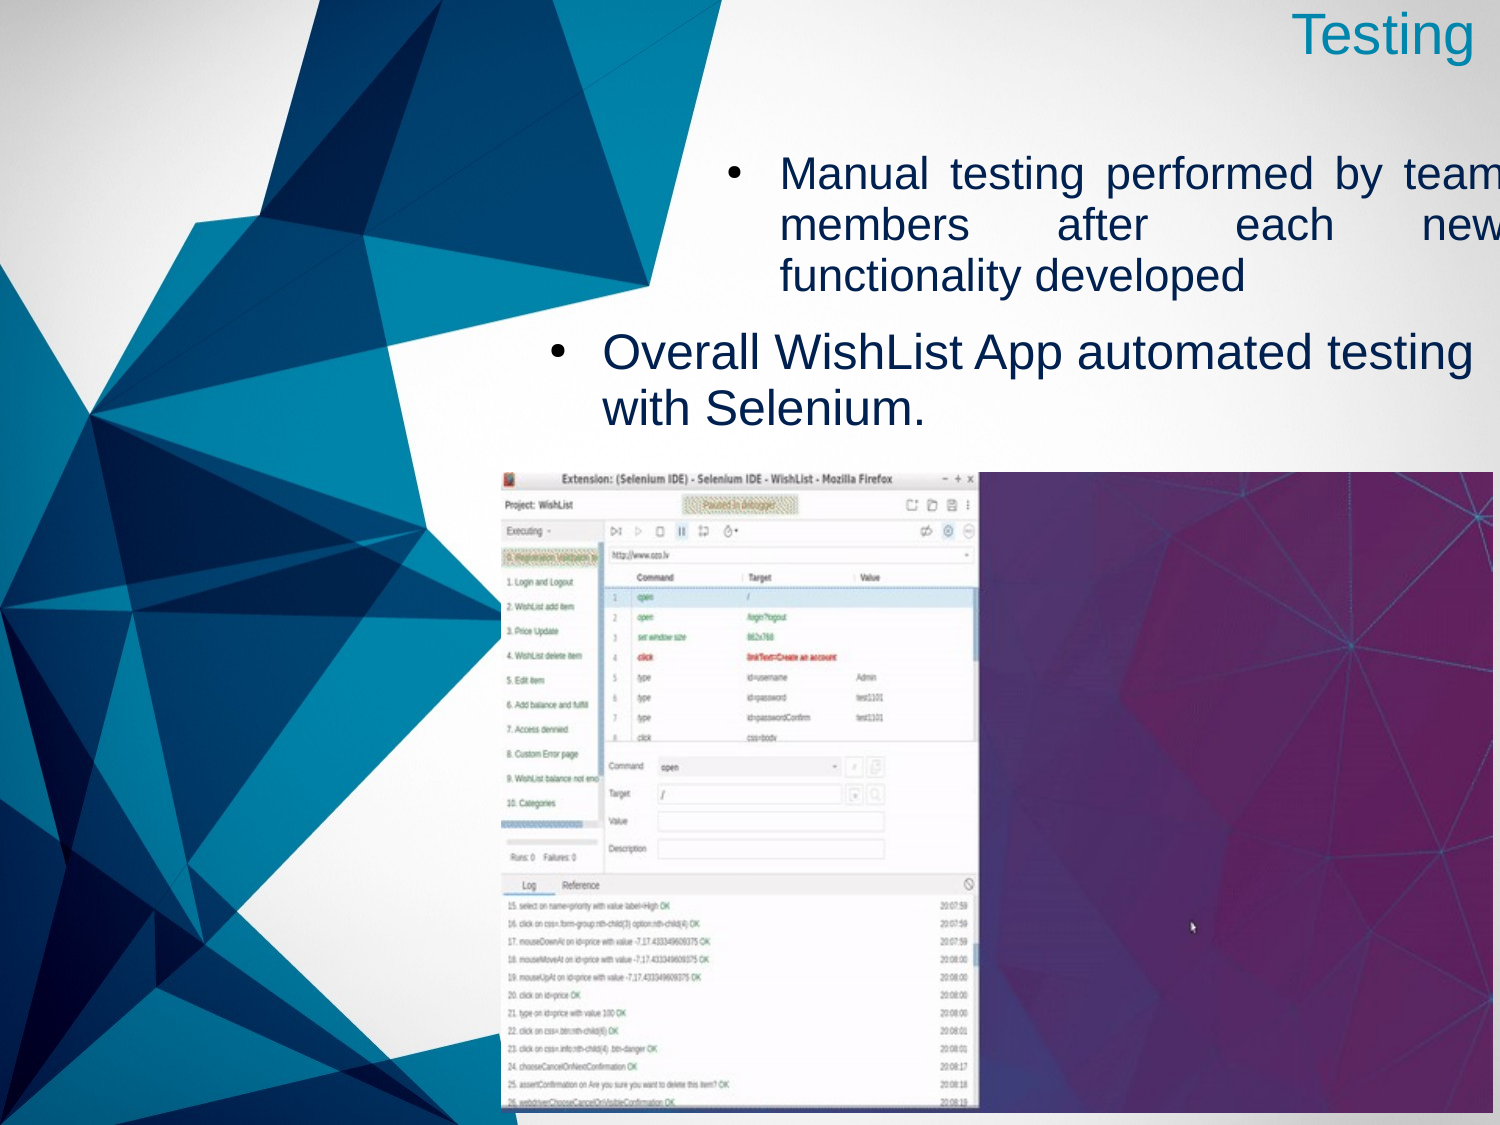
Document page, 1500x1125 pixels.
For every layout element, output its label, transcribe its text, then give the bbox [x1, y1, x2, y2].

title Testing [760, 0, 1477, 129]
list Overall WishList App automated testing with Selenium. [531, 324, 1500, 562]
list Manual testing performed by team members after each new functionality developed [708, 147, 1500, 384]
picture [0, 0, 1500, 1125]
